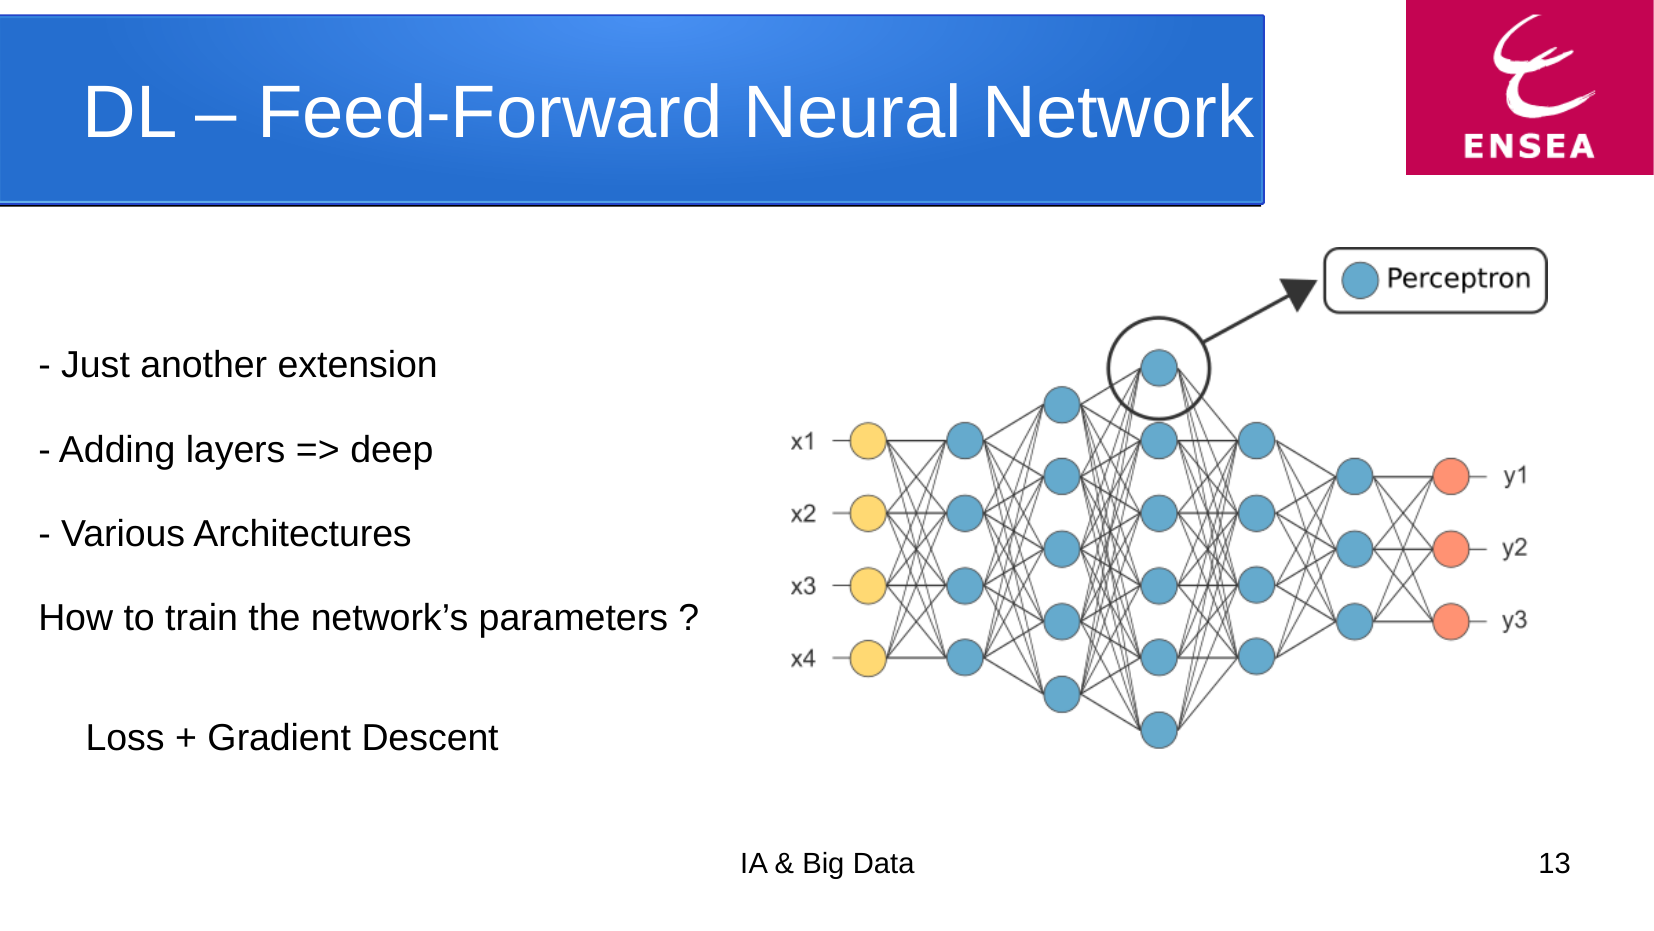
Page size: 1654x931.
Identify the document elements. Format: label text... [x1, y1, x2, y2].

title DL – Feed-Forward Neural Network [82, 29, 1264, 196]
text_box - Just another extension - Adding layers => deep - Various Architectures How to train the network’s parameters ? [23, 336, 733, 688]
picture [1406, 0, 1654, 175]
text_box Loss + Gradient Descent [70, 708, 697, 766]
picture [791, 247, 1548, 760]
